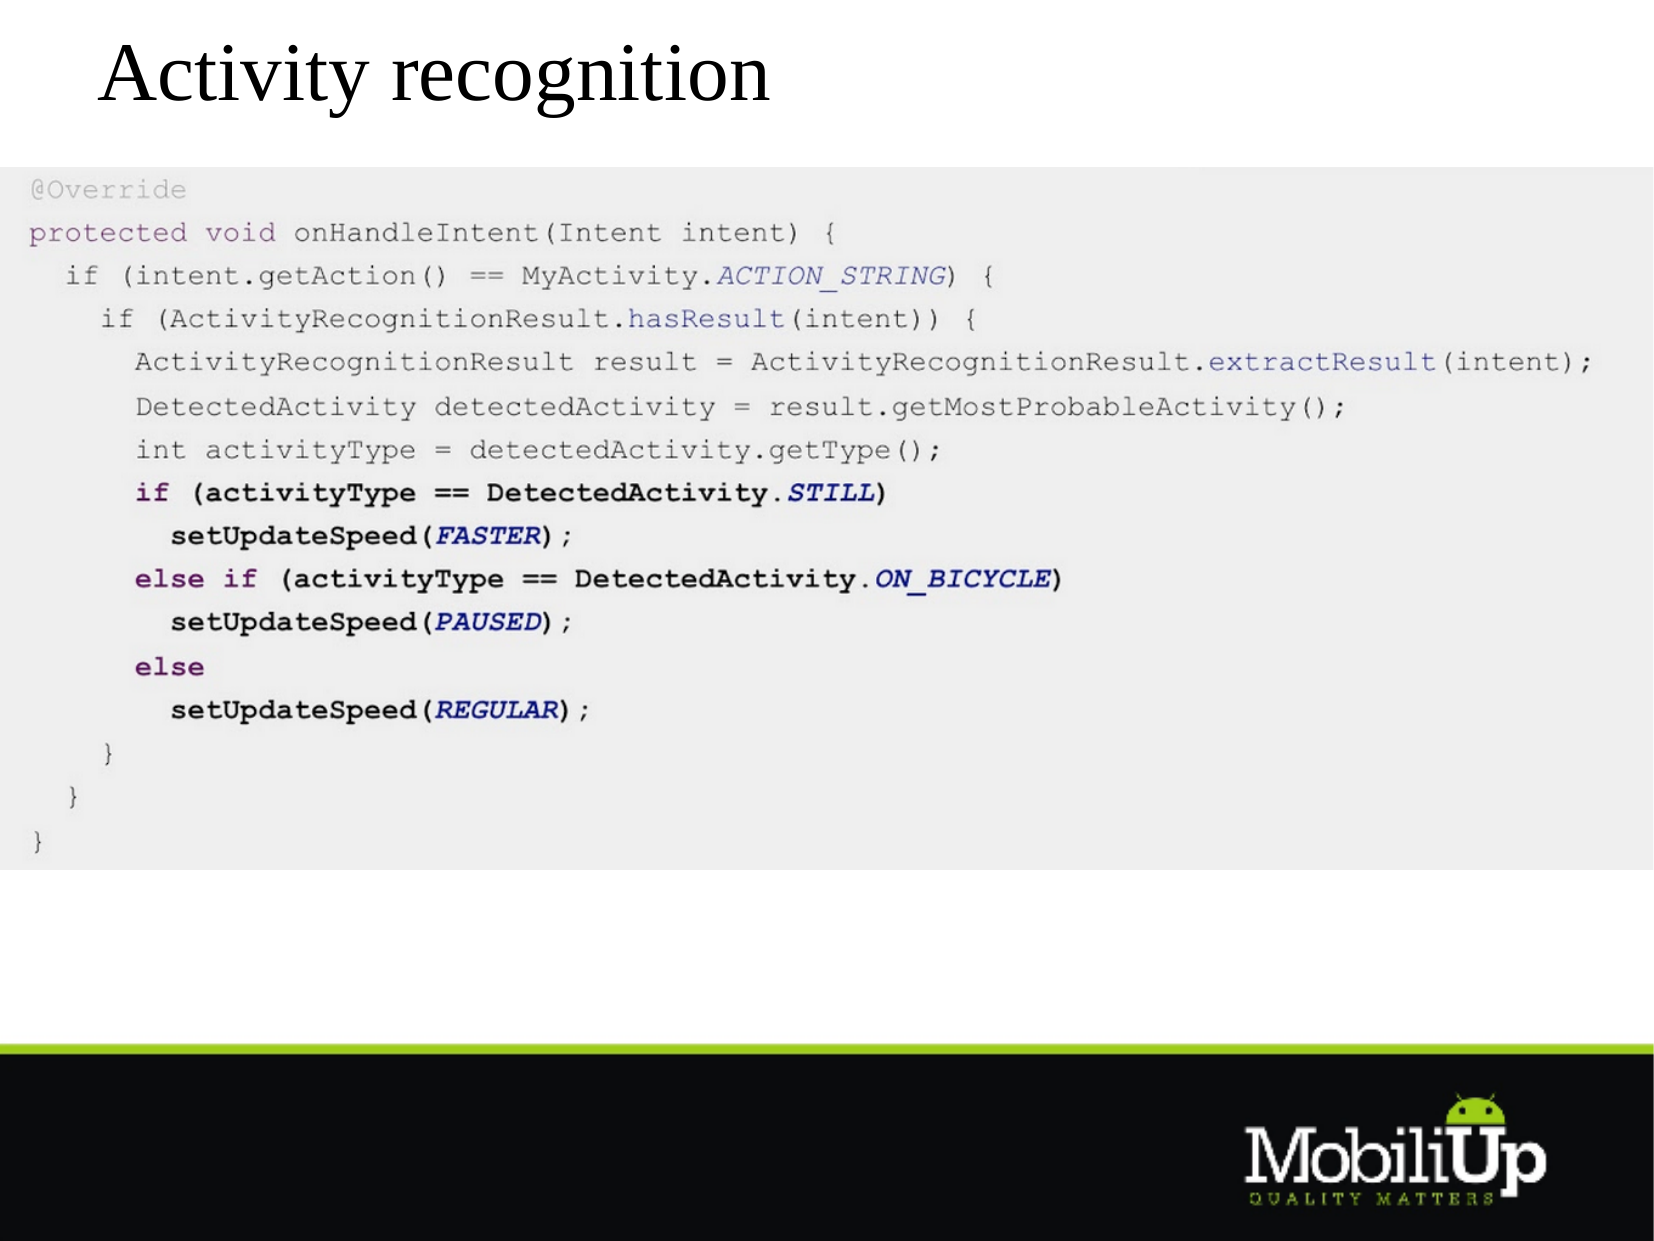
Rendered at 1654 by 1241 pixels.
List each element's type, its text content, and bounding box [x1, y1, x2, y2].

picture [0, 0, 1654, 1241]
title Activity recognition [82, 9, 1571, 125]
